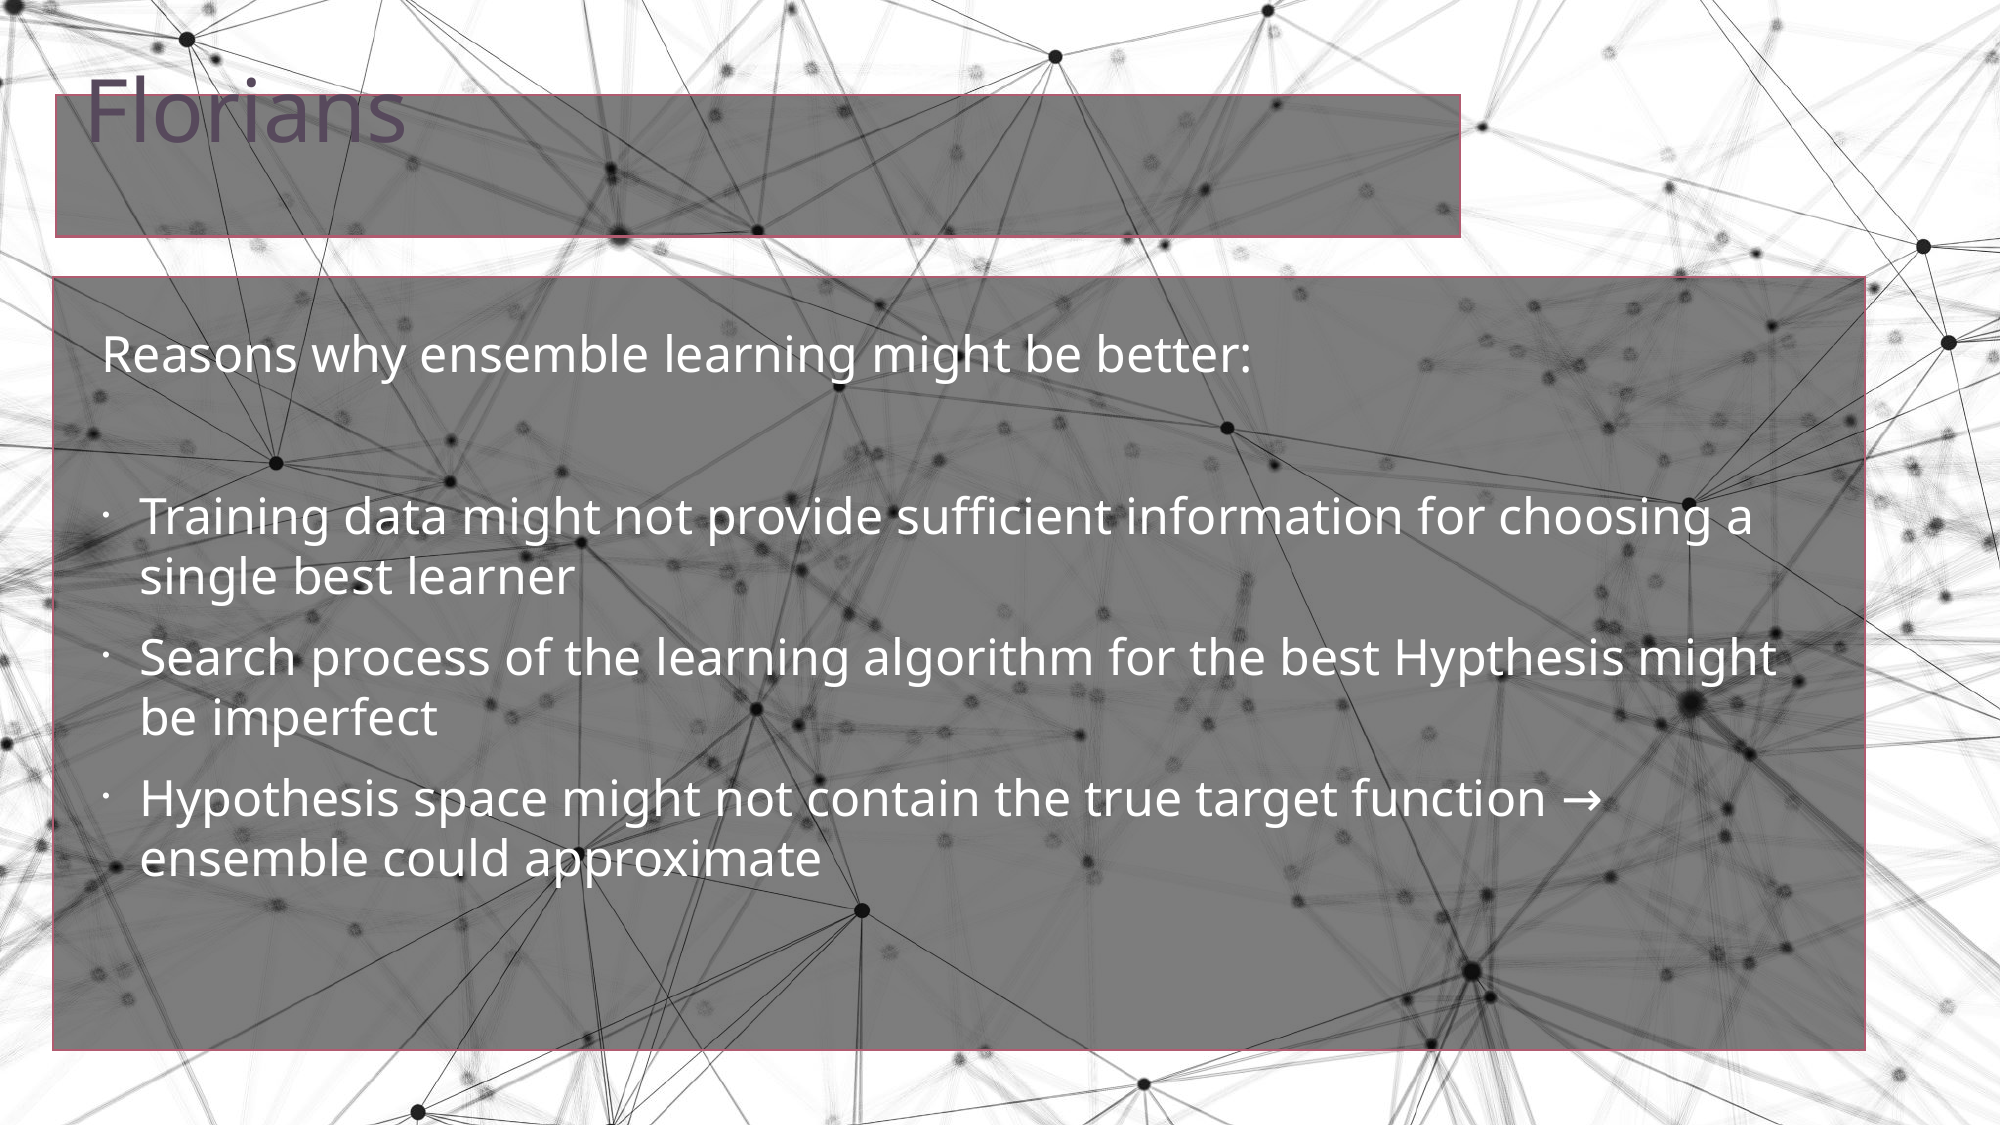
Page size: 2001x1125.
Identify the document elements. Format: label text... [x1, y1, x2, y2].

text_box Reasons why ensemble learning might be better: Training data might not provide sufficient information for choosing a single best learner Search process of the learning algorithm for the best Hypthesis might be imperfect Hypothesis space might not contain the true target function → ensemble could approximate [87, 315, 1831, 1125]
text_box [53, 277, 1865, 1050]
picture [0, 0, 2000, 1125]
text_box [55, 94, 68, 237]
title Florians [68, 59, 1799, 277]
